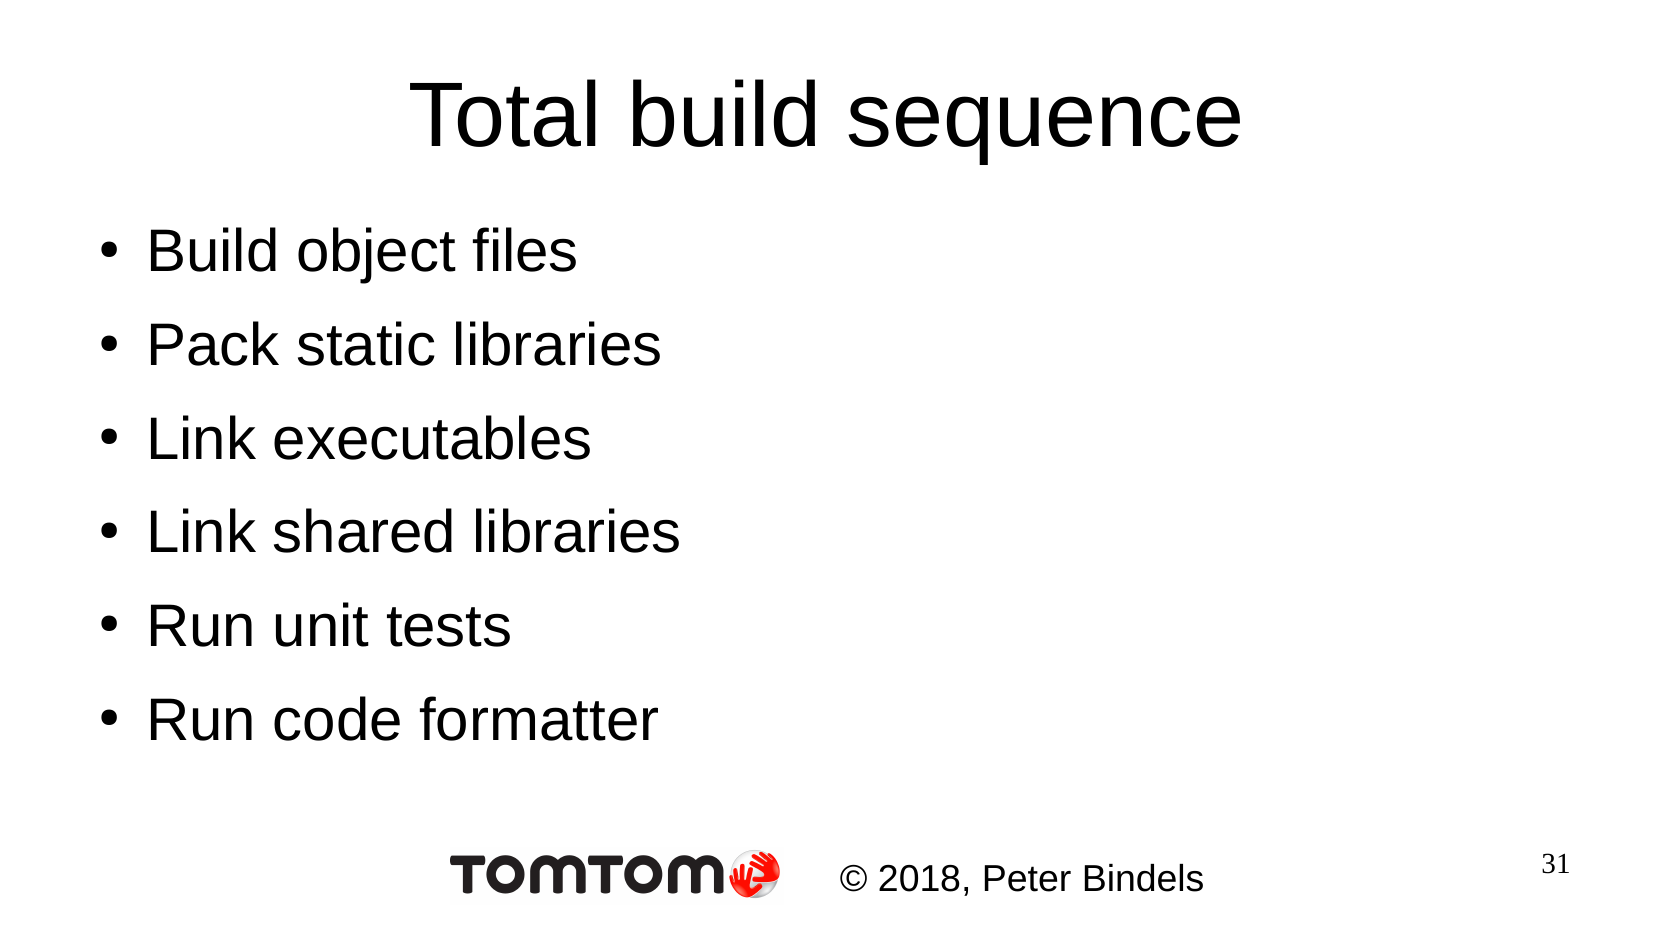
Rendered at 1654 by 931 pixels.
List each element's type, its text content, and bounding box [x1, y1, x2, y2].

list Build object files Pack static libraries Link executables Link shared libraries Run unit tests Run code formatter [82, 217, 1571, 758]
title Total build sequence [82, 28, 1571, 201]
picture [450, 847, 784, 905]
